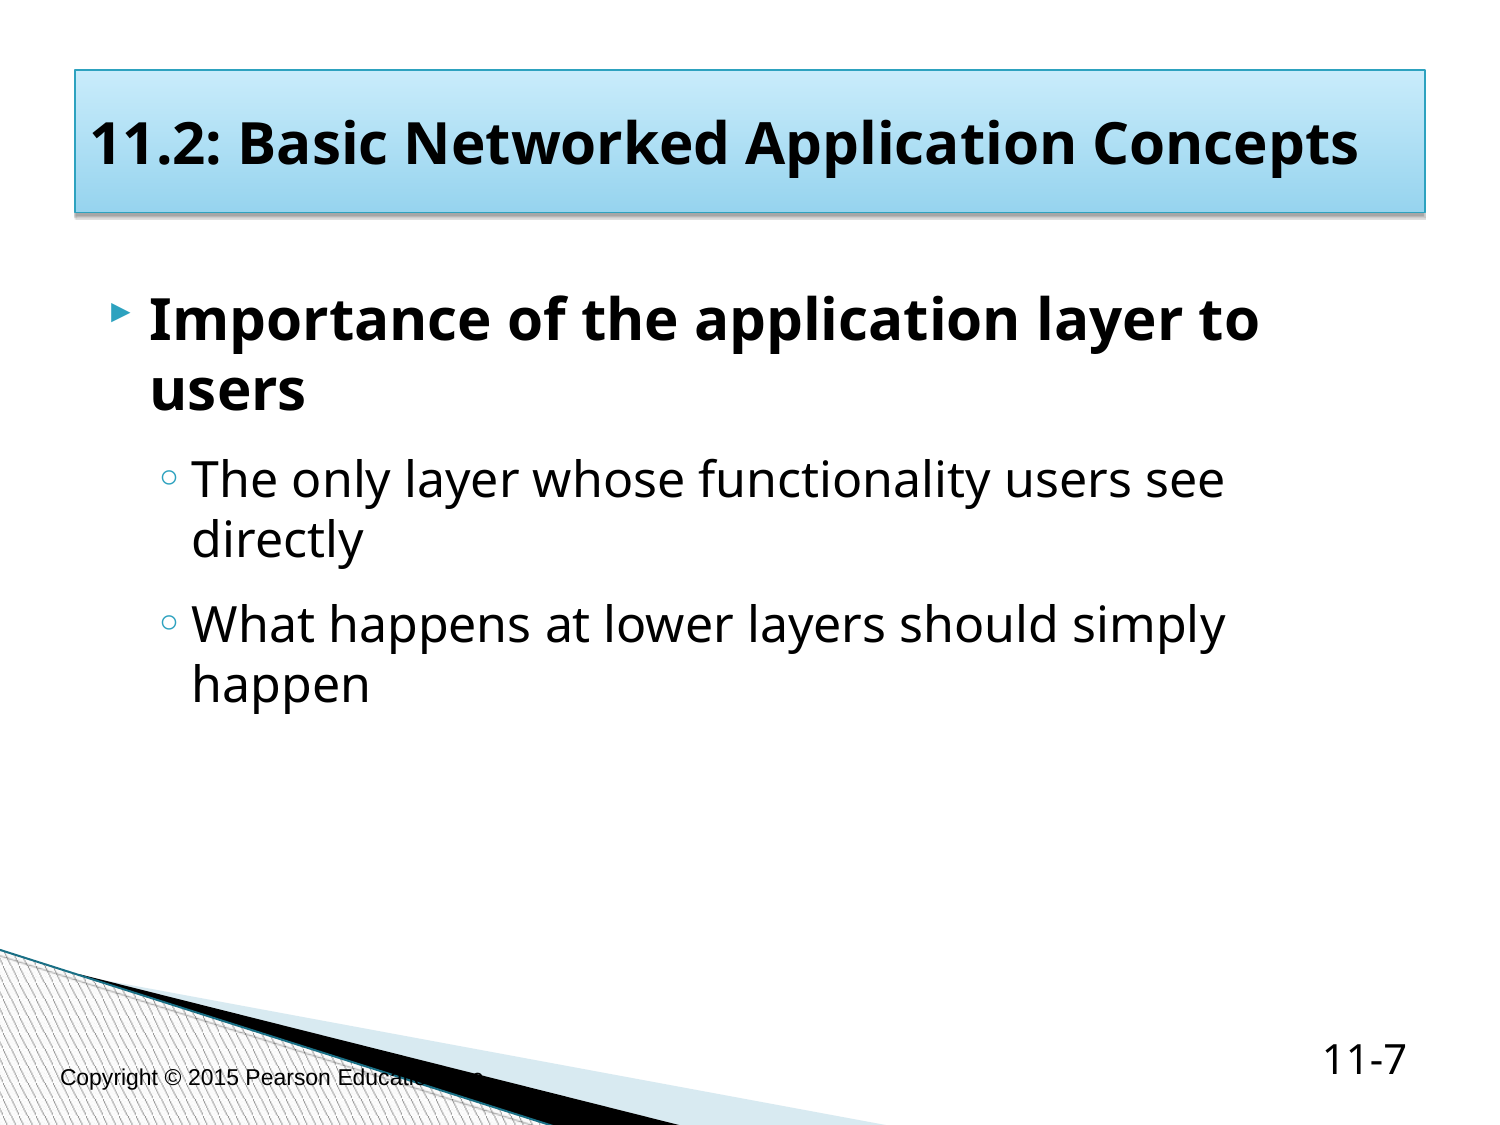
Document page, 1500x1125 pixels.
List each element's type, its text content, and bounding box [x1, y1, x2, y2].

picture [0, 952, 543, 1125]
list Importance of the application layer to users The only layer whose functionality users see directly What happens at lower layers should simply happen [75, 275, 1425, 986]
footer Copyright © 2015 Pearson Education, Inc. [37, 1050, 513, 1098]
slide_number 11-<number> [1287, 1037, 1423, 1098]
title 11.2: Basic Networked Application Concepts [75, 70, 1425, 213]
